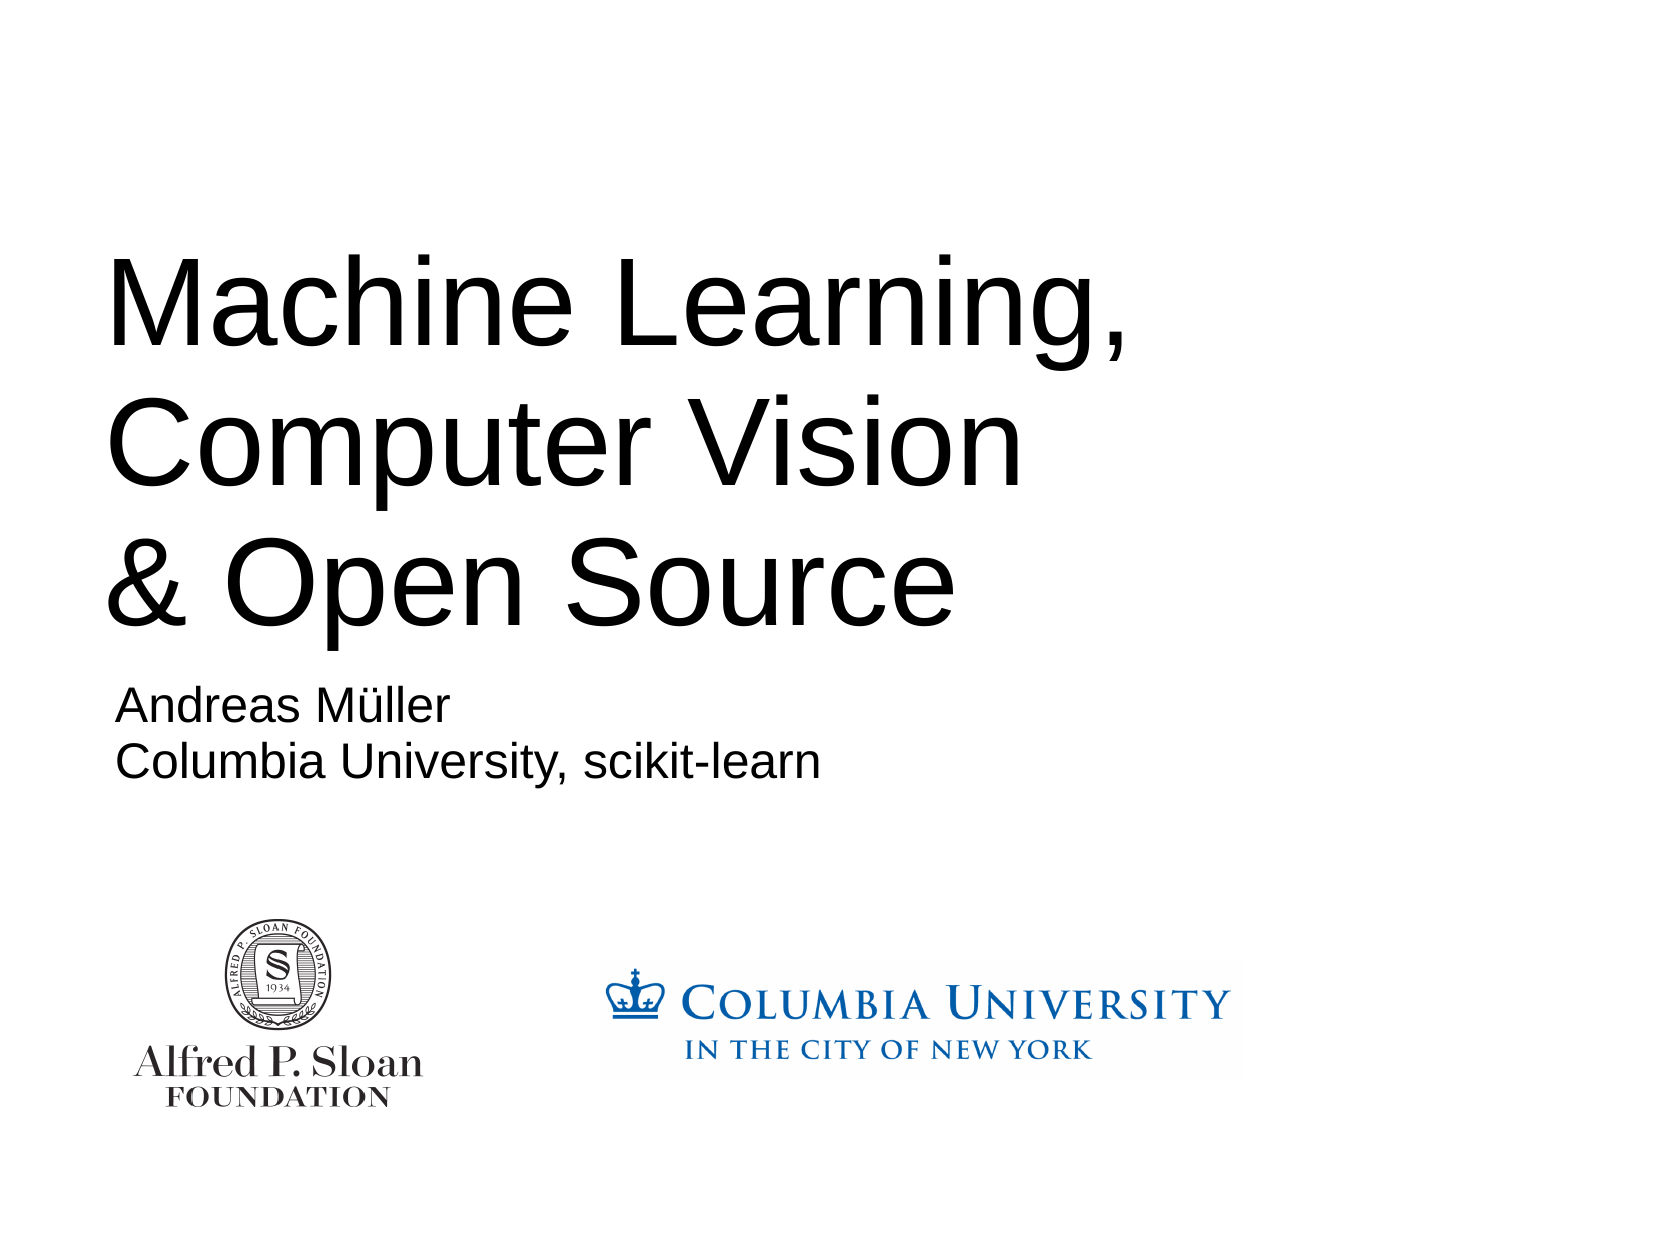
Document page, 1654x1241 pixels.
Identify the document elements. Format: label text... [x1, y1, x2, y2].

picture [107, 914, 451, 1111]
text_box Machine Learning, Computer Vision & Open Source [90, 225, 1531, 856]
picture [600, 959, 1242, 1081]
